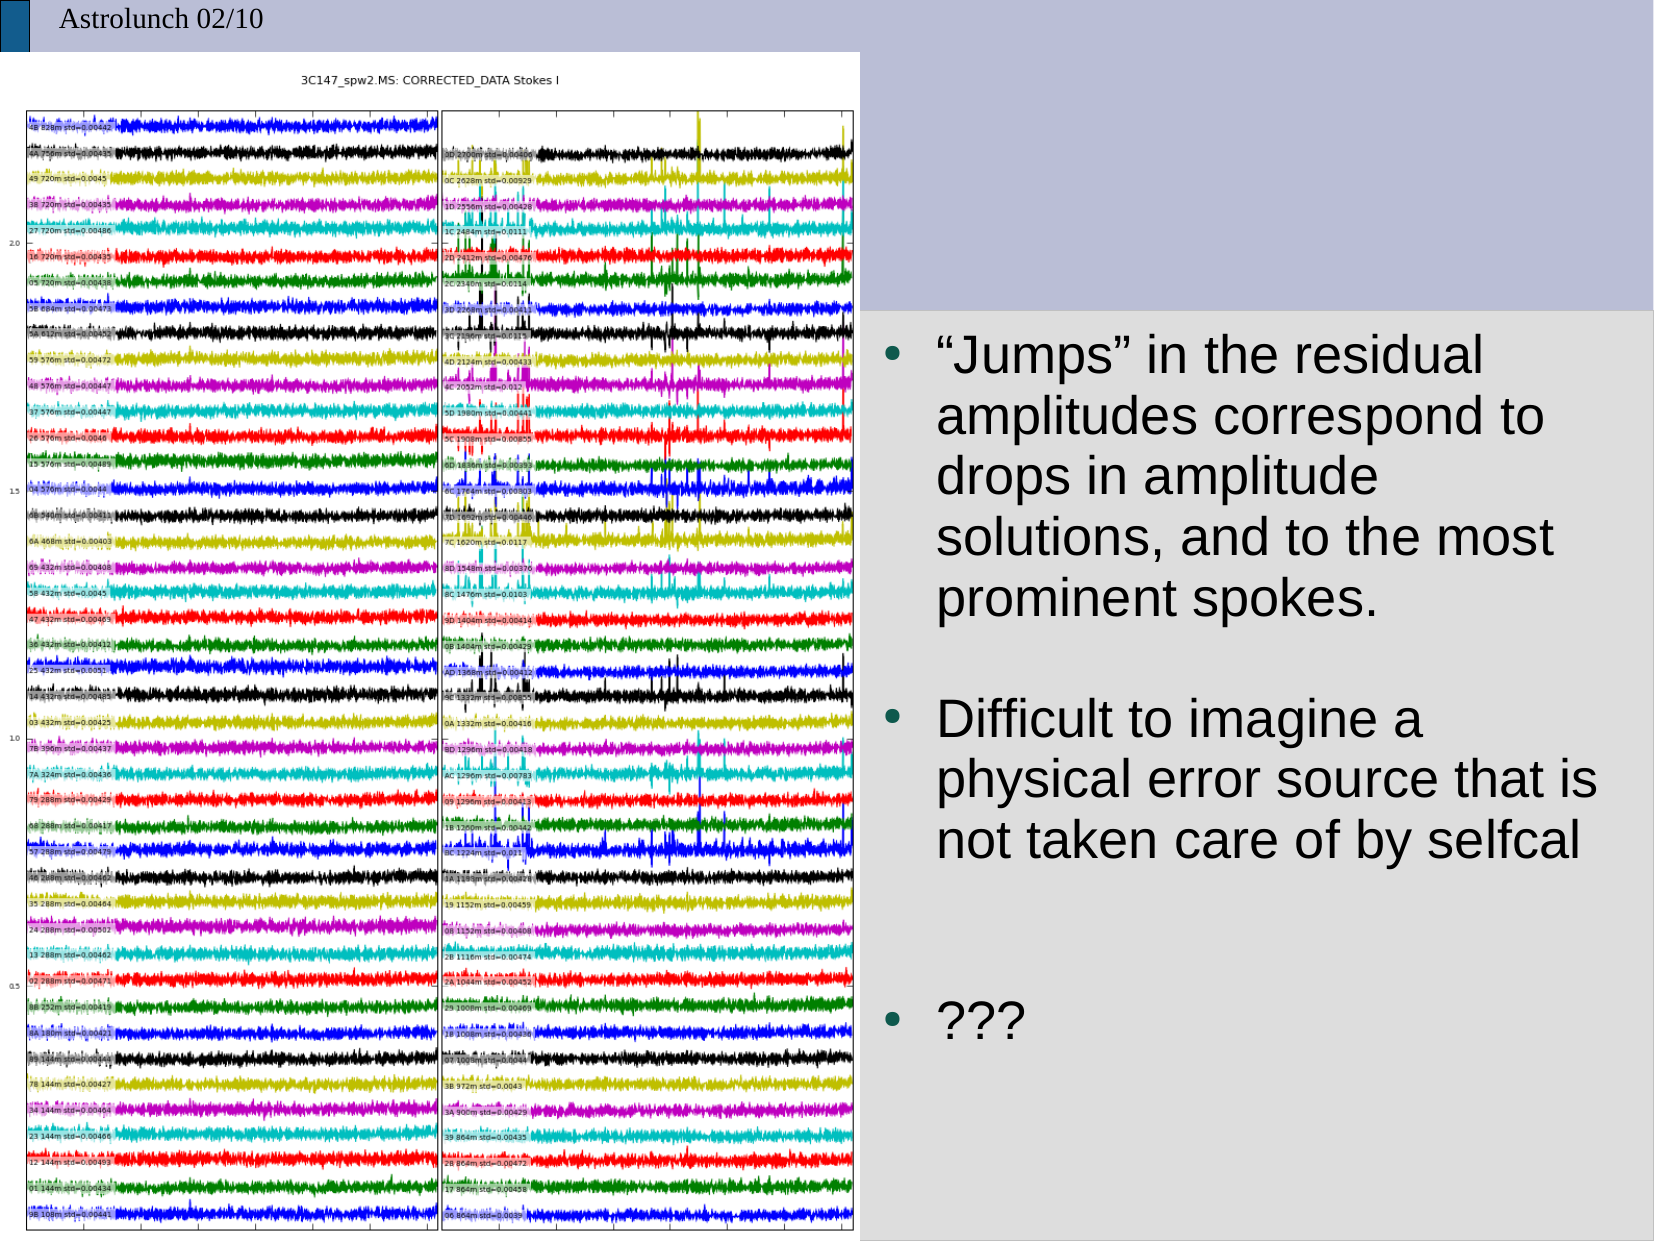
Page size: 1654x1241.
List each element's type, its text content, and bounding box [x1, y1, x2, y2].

picture [0, 52, 860, 1241]
list “Jumps” in the residual amplitudes correspond to drops in amplitude solutions, and to the most prominent spokes. Difficult to imagine a physical error source that is not taken care of by selfcal ??? [865, 324, 1625, 1223]
title [121, 98, 1534, 291]
